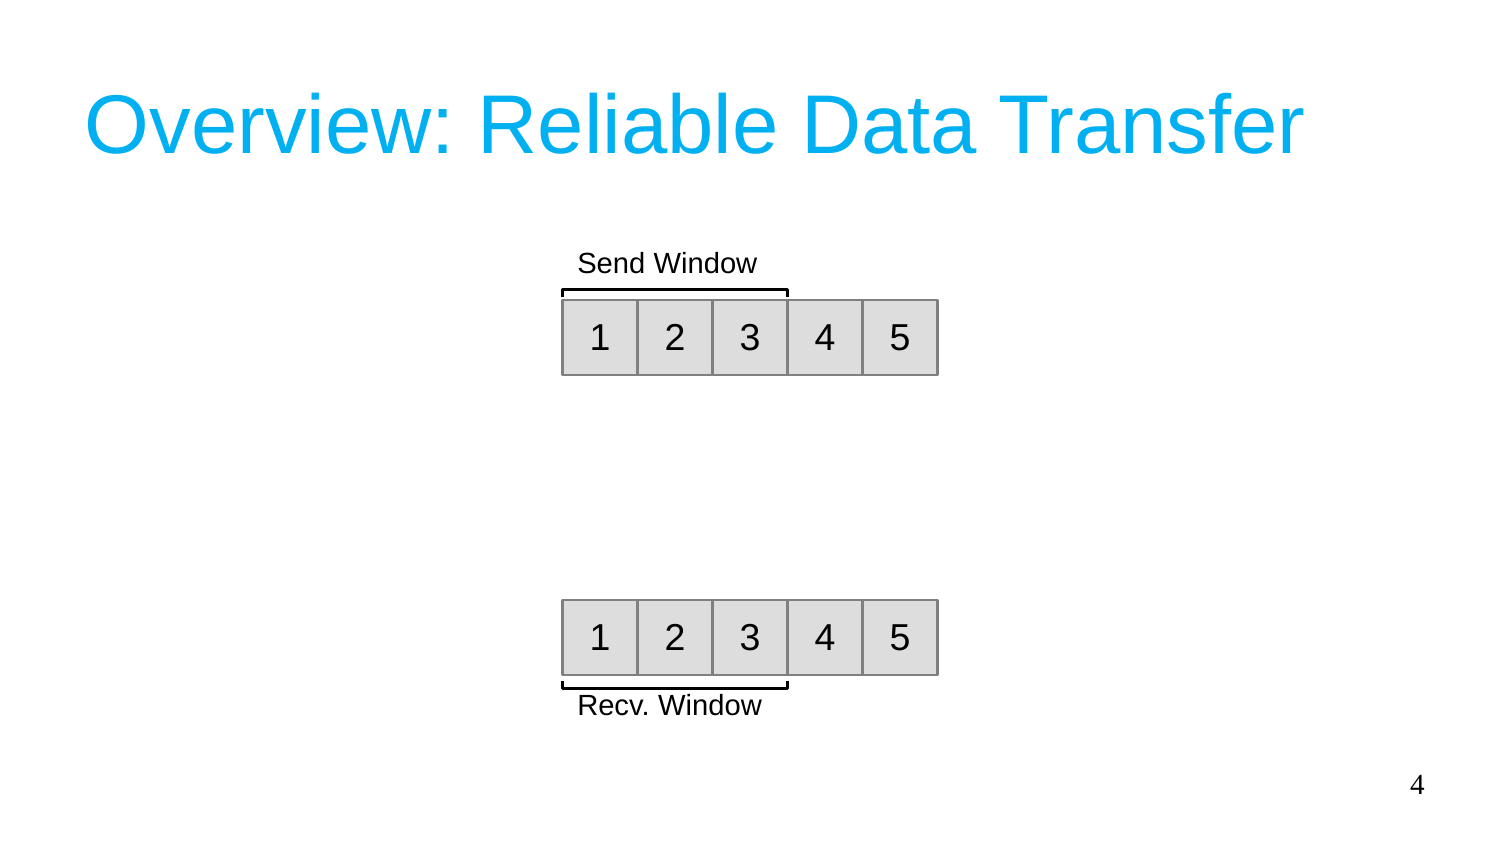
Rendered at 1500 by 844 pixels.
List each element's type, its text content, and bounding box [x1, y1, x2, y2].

text_box 5 [862, 600, 938, 676]
text_box 3 [712, 300, 787, 376]
text_box 4 [787, 300, 862, 376]
text_box 1 [562, 300, 637, 376]
text_box 3 [712, 600, 787, 676]
text_box 5 [862, 300, 938, 376]
text_box Send Window [562, 240, 788, 297]
text_box 2 [637, 600, 712, 676]
text_box Recv. Window [562, 681, 788, 739]
text_box 4 [787, 600, 862, 676]
text_box 2 [637, 300, 712, 376]
text_box 1 [562, 600, 637, 676]
title Overview: Reliable Data Transfer [69, 44, 1364, 208]
